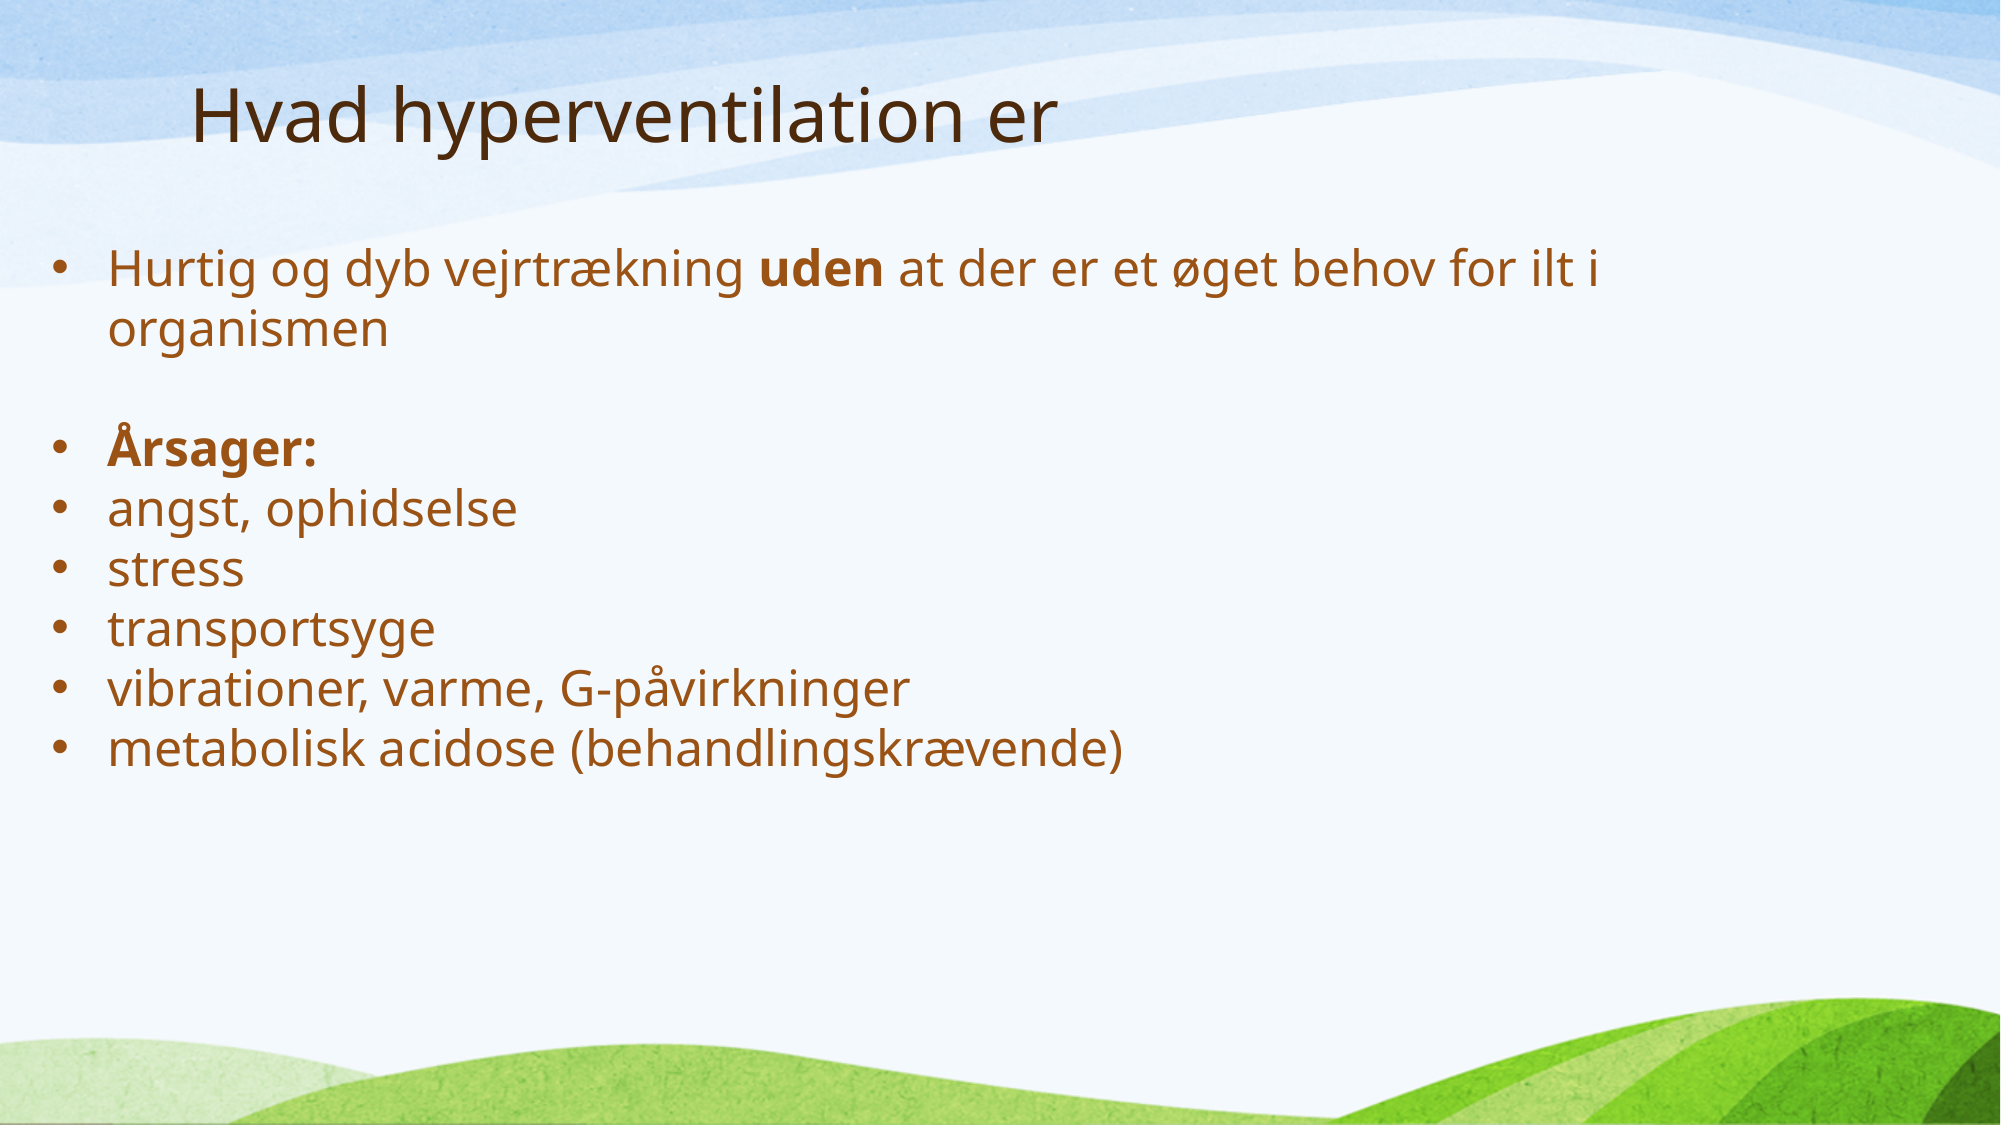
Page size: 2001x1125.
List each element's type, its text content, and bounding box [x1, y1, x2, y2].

picture [0, 0, 2001, 1125]
title Hvad hyperventilation er [174, 50, 1825, 167]
text_box Hurtig og dyb vejrtrækning uden at der er et øget behov for ilt i organismen Årsager: angst, ophidselse stress transportsyge vibrationer, varme, G-påvirkninger metabolisk acidose (behandlingskrævende) [36, 229, 1908, 785]
